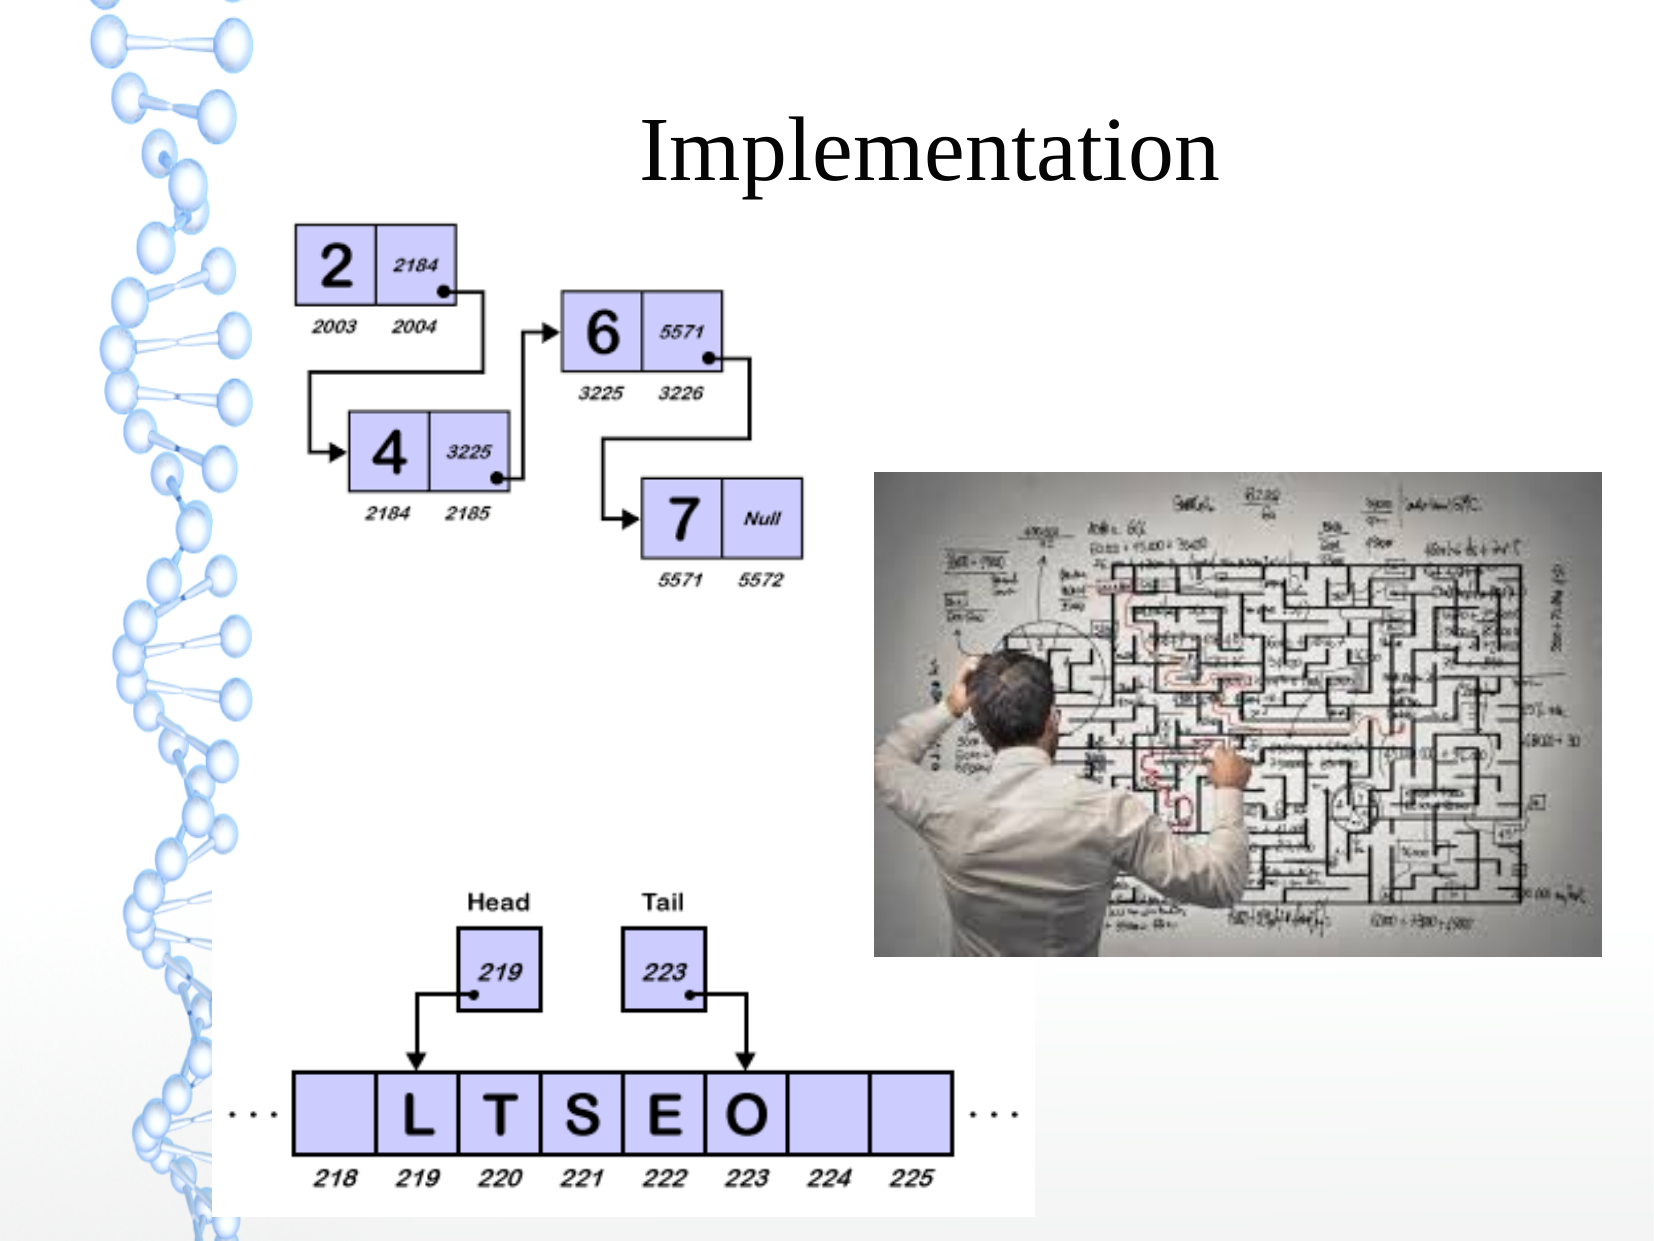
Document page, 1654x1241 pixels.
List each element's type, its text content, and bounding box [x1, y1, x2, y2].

picture [0, 0, 1654, 1241]
title Implementation [265, 47, 1595, 252]
